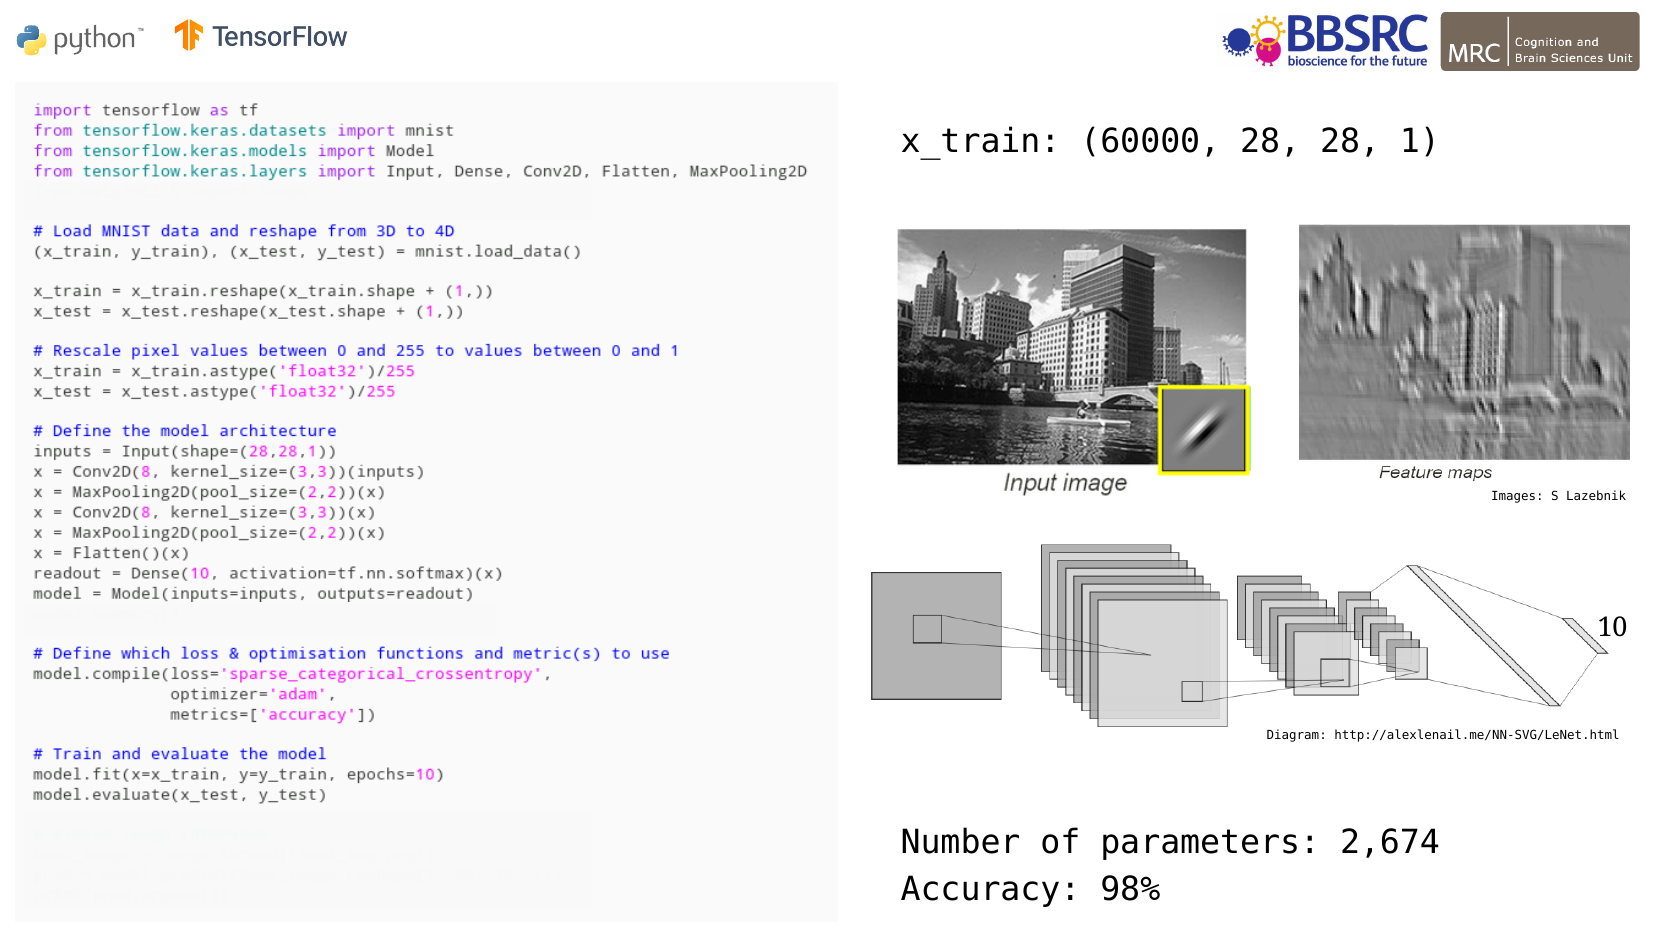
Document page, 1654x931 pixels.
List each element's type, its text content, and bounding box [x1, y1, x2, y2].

text_box Accuracy: 98% [885, 862, 1524, 922]
picture [1440, 11, 1640, 71]
text_box 10 [1582, 601, 1654, 650]
text_box x_train: (60000, 28, 28, 1) [885, 114, 1524, 178]
picture [897, 228, 1252, 497]
picture [1299, 224, 1630, 482]
picture [15, 23, 154, 65]
picture [854, 531, 1619, 745]
picture [15, 82, 838, 922]
text_box Number of parameters: 2,674 [885, 814, 1524, 862]
picture [155, 0, 367, 71]
picture [1217, 11, 1431, 67]
text_box Images: S Lazebnik [1476, 481, 1642, 518]
text_box Diagram: http://alexlenail.me/NN-SVG/LeNet.html [1251, 720, 1642, 756]
